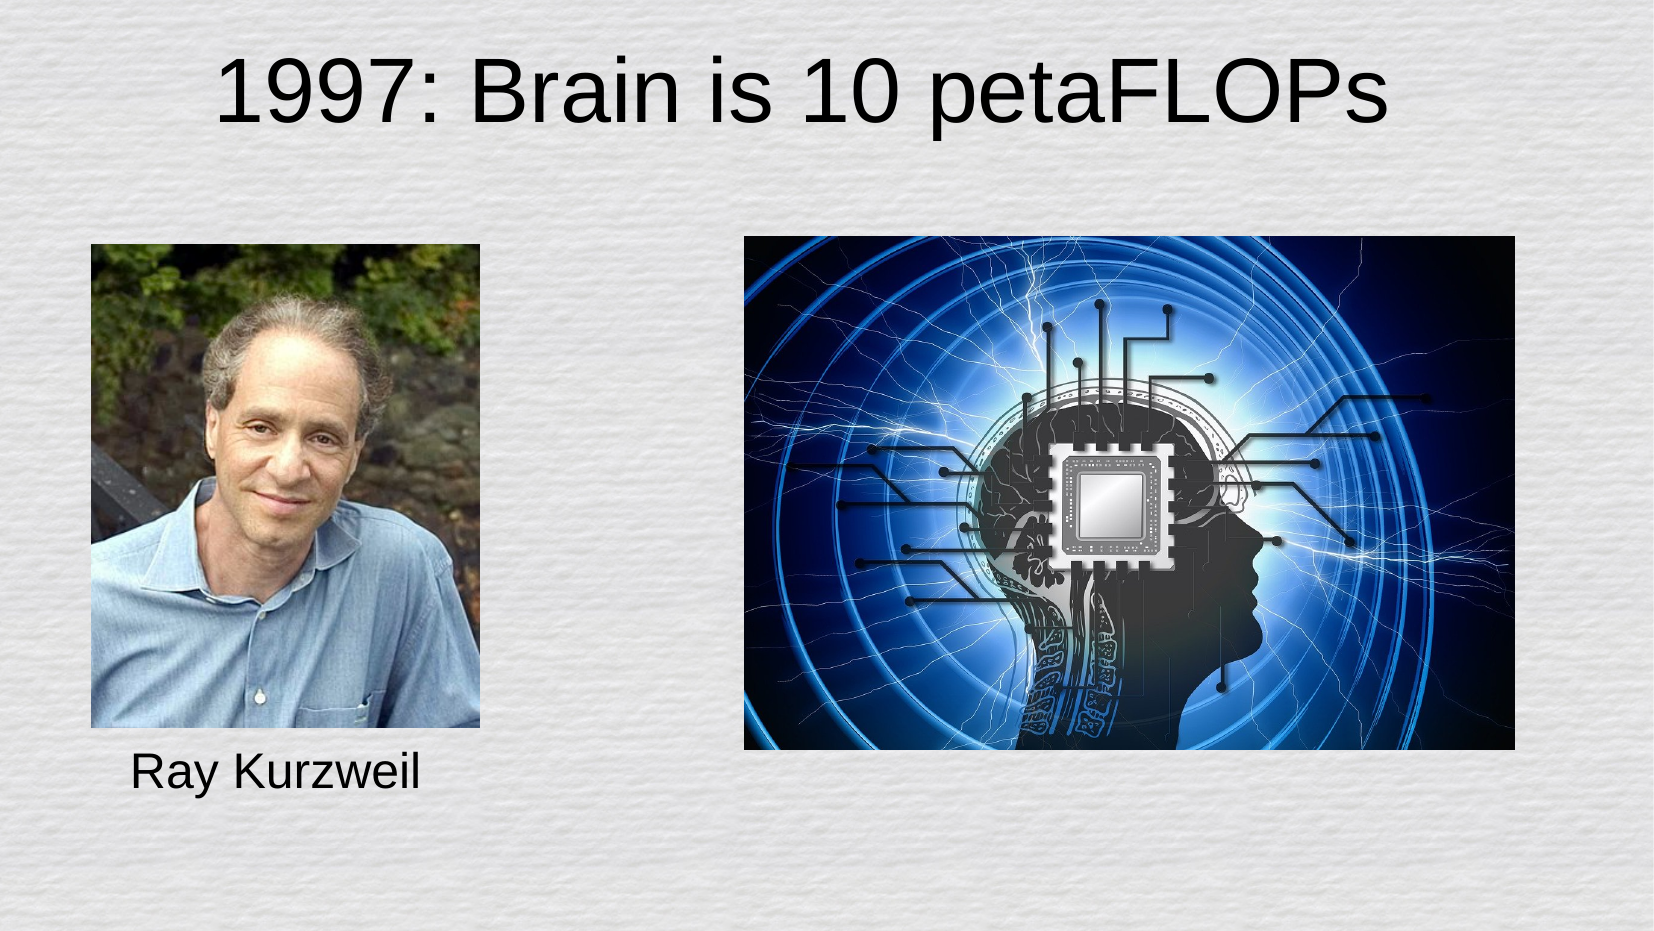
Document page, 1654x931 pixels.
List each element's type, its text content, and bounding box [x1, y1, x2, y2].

title 1997: Brain is 10 petaFLOPs [94, 0, 1512, 193]
picture [0, 0, 1654, 931]
title Ray Kurzweil [129, 632, 579, 910]
